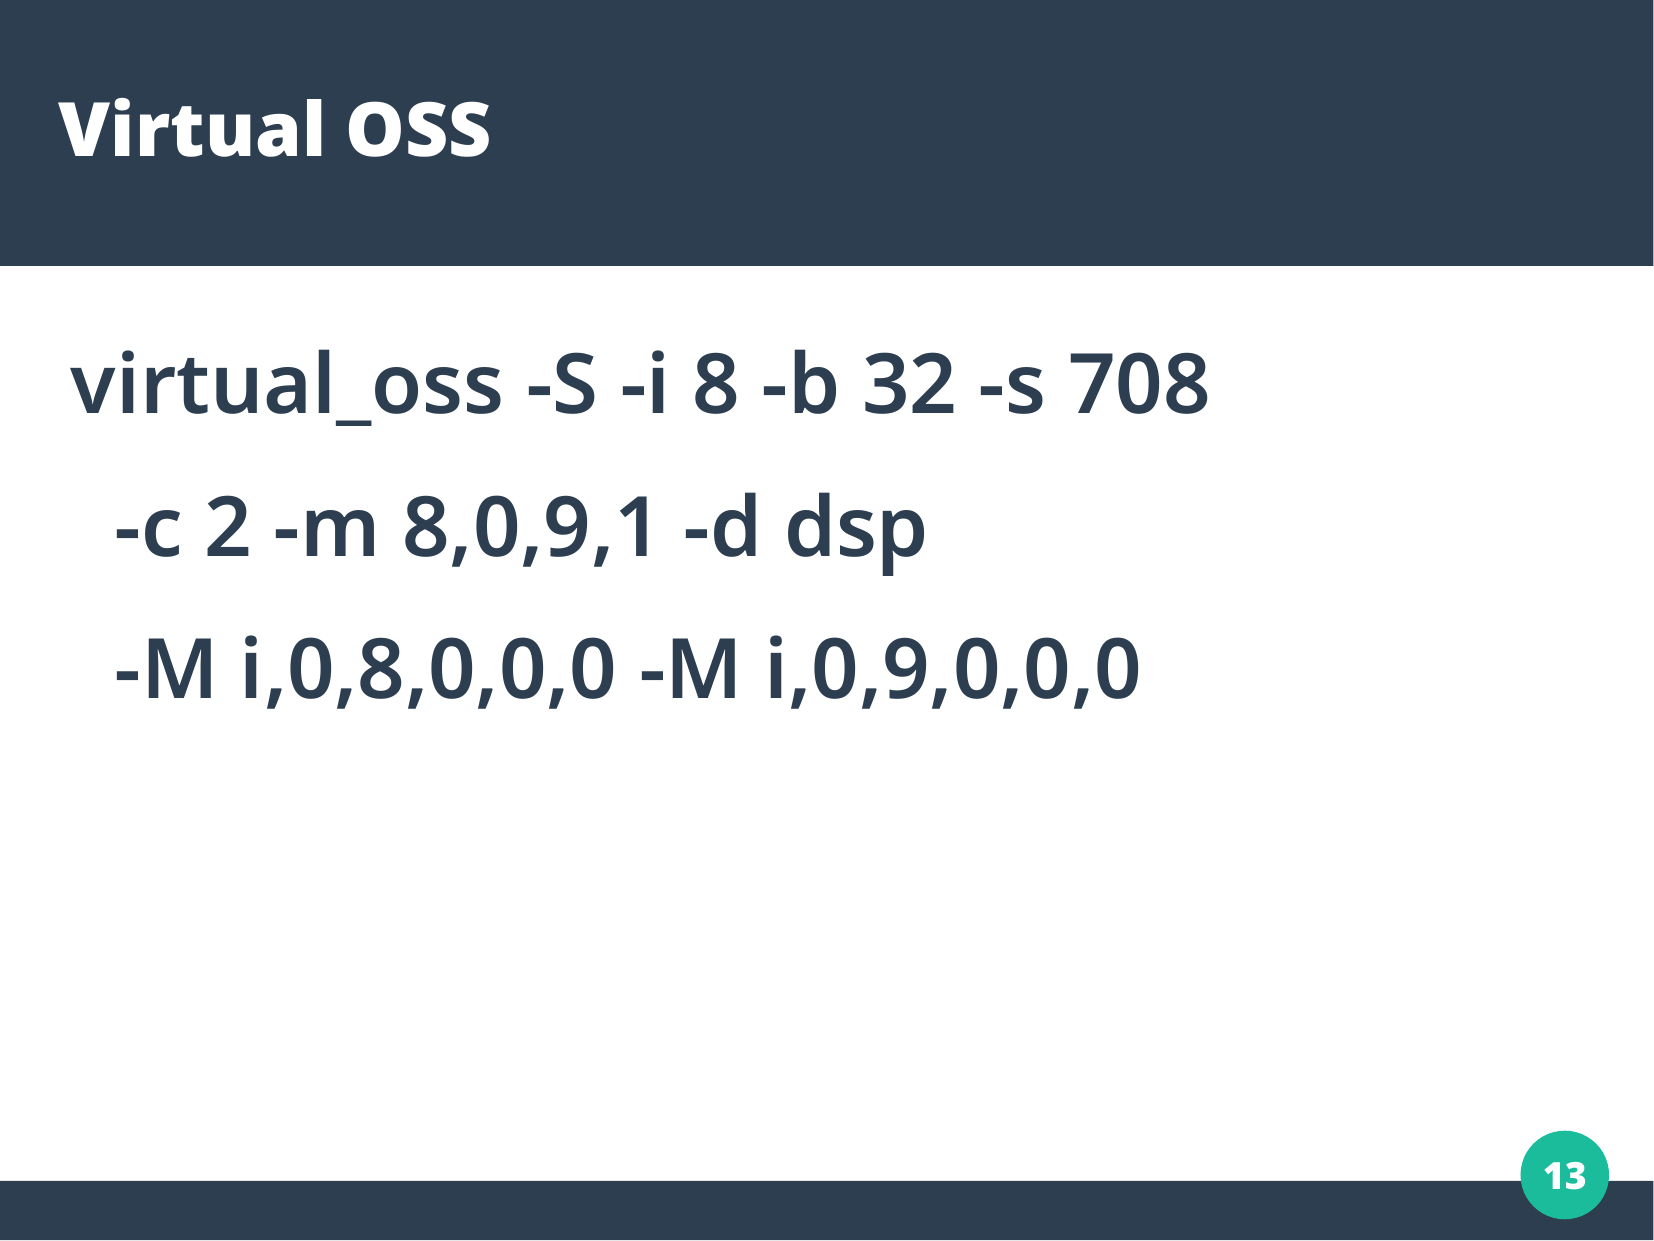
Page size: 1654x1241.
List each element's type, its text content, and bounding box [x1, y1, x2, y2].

title Virtual OSS [58, 49, 1595, 207]
list virtual_oss -S -i 8 -b 32 -s 708 -c 2 -m 8,0,9,1 -d dsp -M i,0,8,0,0,0 -M i,0,9,0,0,0 [0, 324, 1651, 1152]
